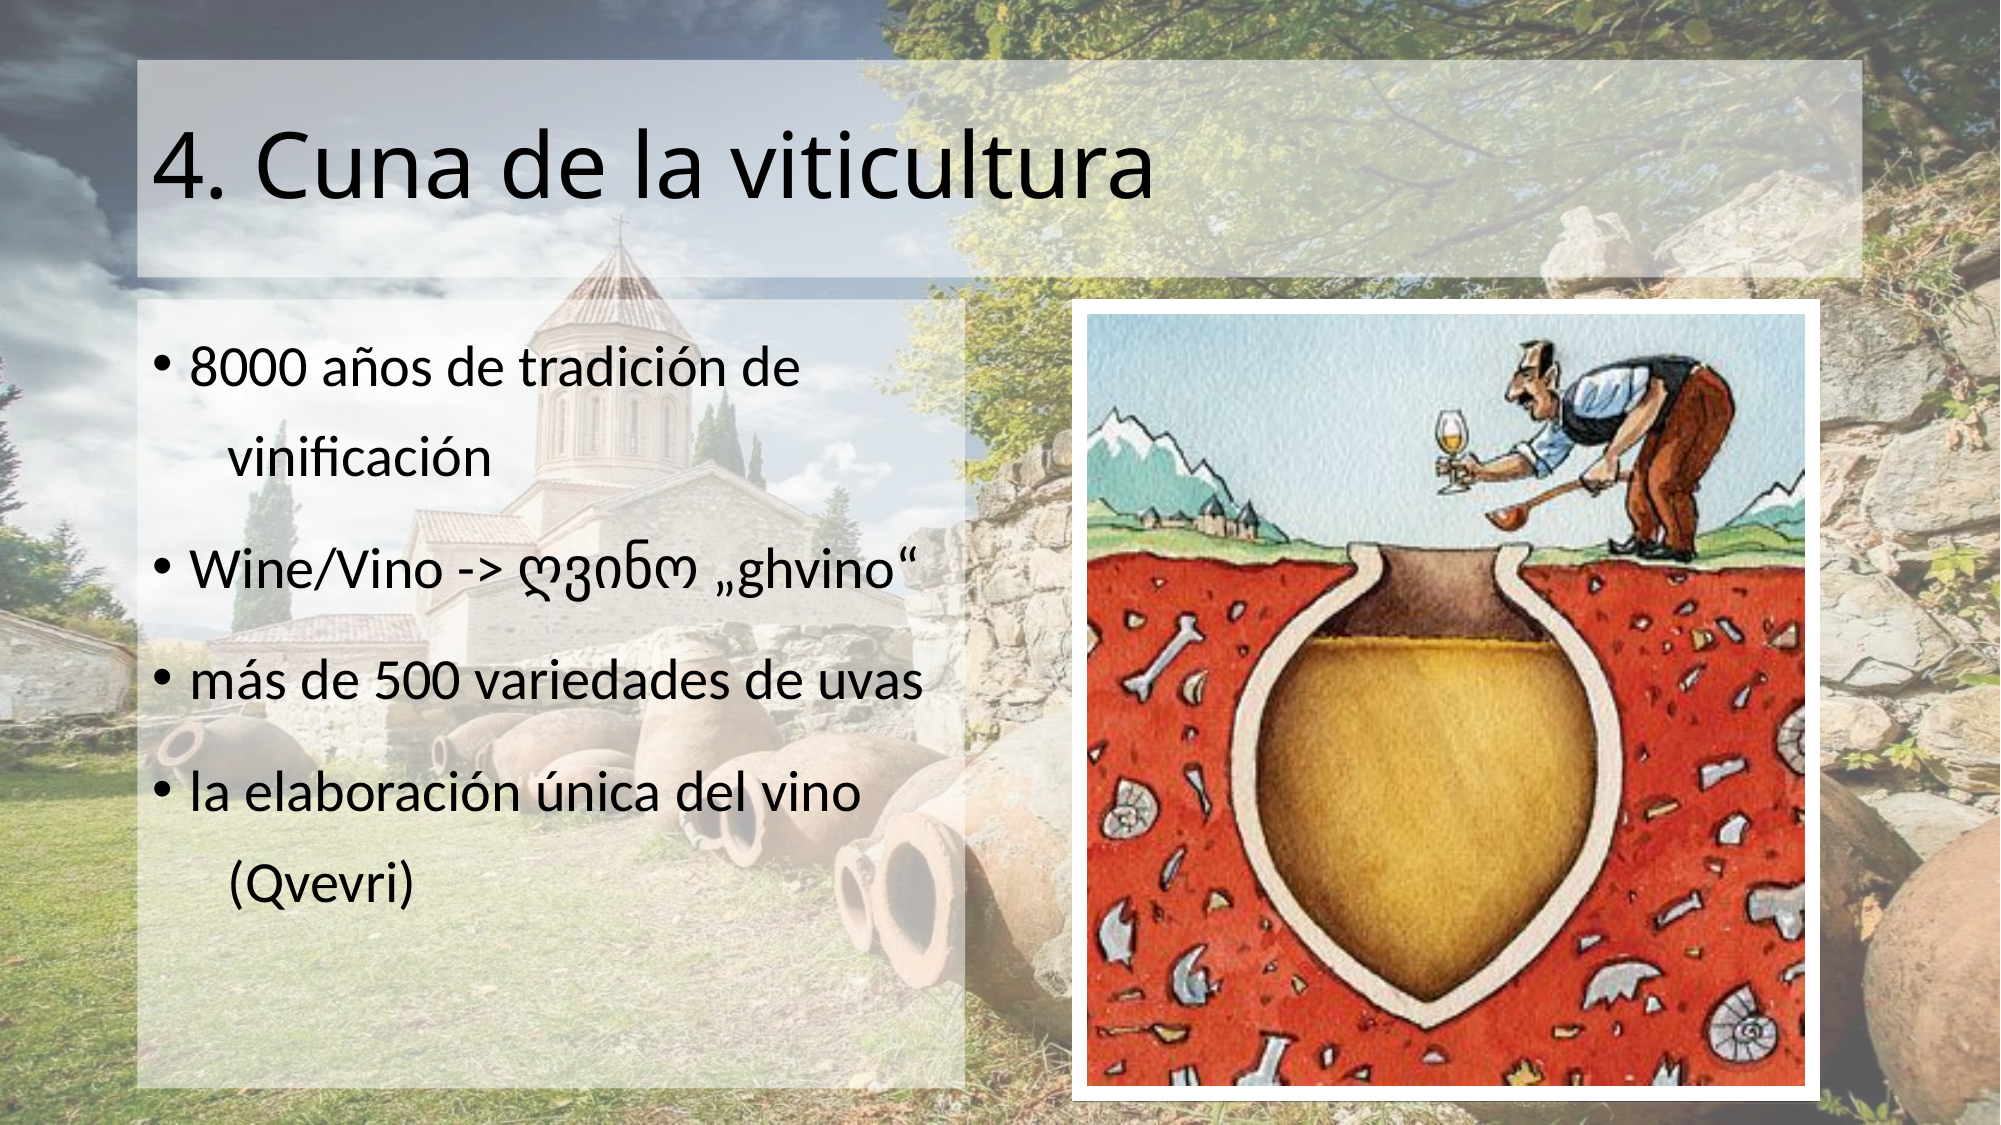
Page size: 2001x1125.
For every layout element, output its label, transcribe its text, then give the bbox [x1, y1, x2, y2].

picture [1086, 313, 1805, 1086]
title 4. Cuna de la viticultura [137, 59, 1863, 278]
list 8000 años de tradición de vinificación Wine/Vino -> ღვინო „ghvino“ más de 500 variedades de uvas la elaboración única del vino (Qvevri) [137, 299, 966, 1089]
